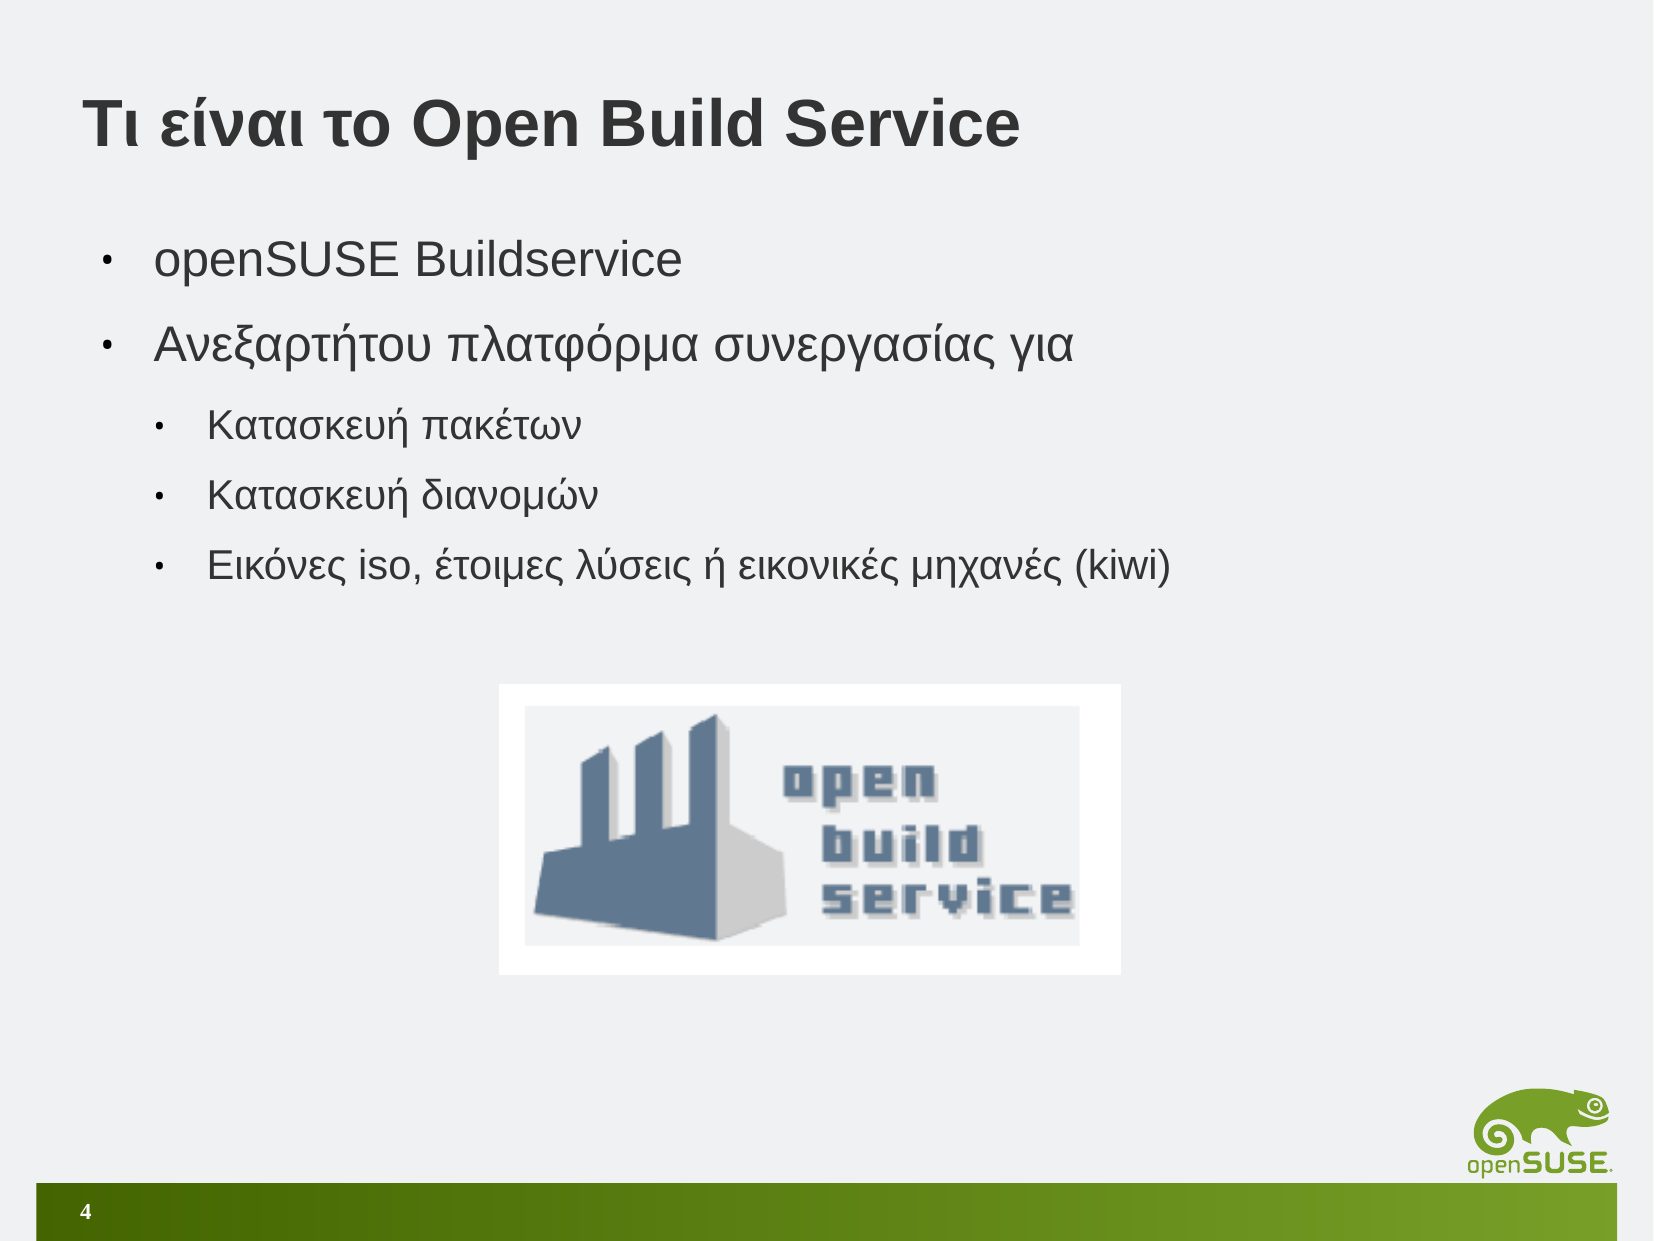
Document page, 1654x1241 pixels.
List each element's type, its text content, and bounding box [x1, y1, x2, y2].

picture [0, 0, 1654, 1241]
title Τι είναι το Open Build Service [82, 49, 1571, 198]
list openSUSE Buildservice Ανεξαρτήτου πλατφόρμα συνεργασίας για Κατασκευή πακέτων Κατασκευή διανομών Εικόνες iso, έτοιμες λύσεις ή εικονικές μηχανές (kiwi) [82, 231, 1571, 1050]
